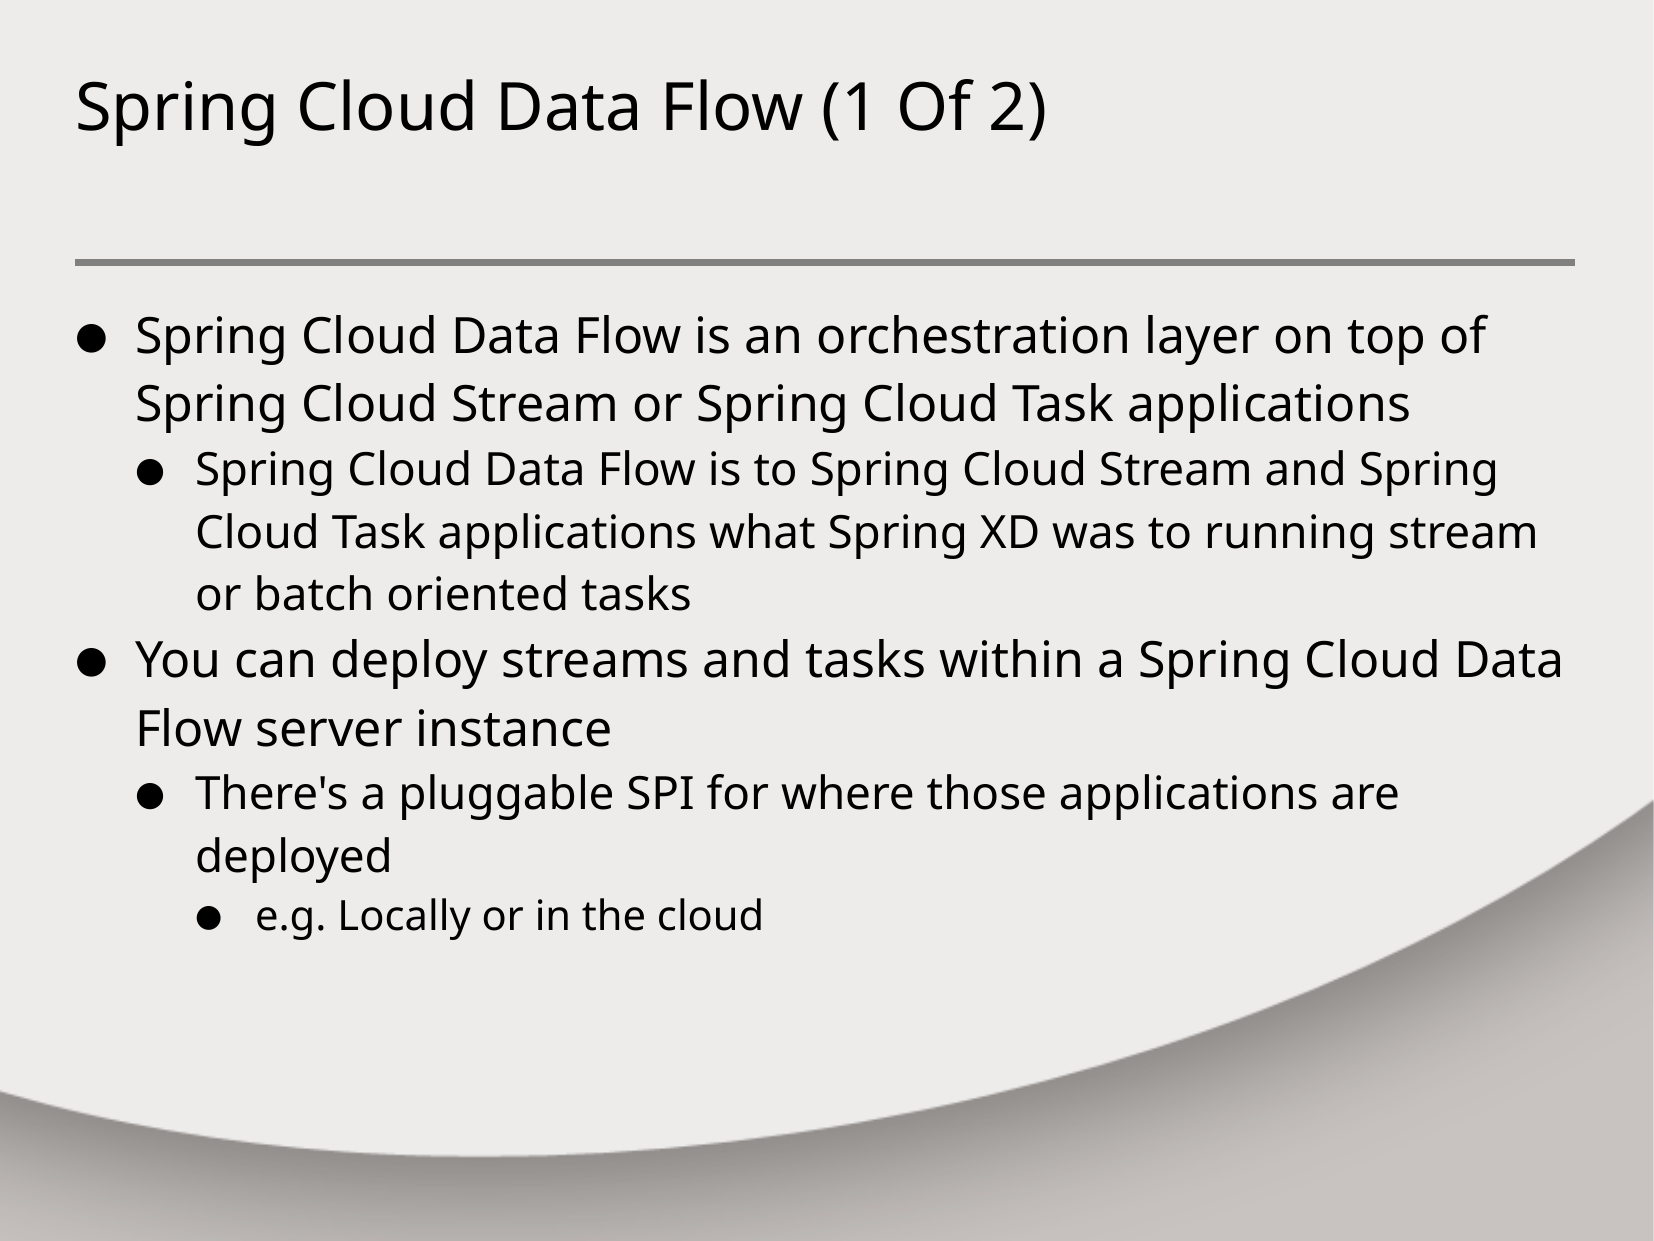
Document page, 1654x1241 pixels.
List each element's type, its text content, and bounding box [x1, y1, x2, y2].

list Spring Cloud Data Flow is an orchestration layer on top of Spring Cloud Stream or Spring Cloud Task applications Spring Cloud Data Flow is to Spring Cloud Stream and Spring Cloud Task applications what Spring XD was to running stream or batch oriented tasks You can deploy streams and tasks within a Spring Cloud Data Flow server instance There's a pluggable SPI for where those applications are deployed e.g. Locally or in the cloud [75, 300, 1576, 1163]
title Spring Cloud Data Flow (1 Of 2) [75, 75, 1576, 226]
picture [0, 0, 1654, 1241]
